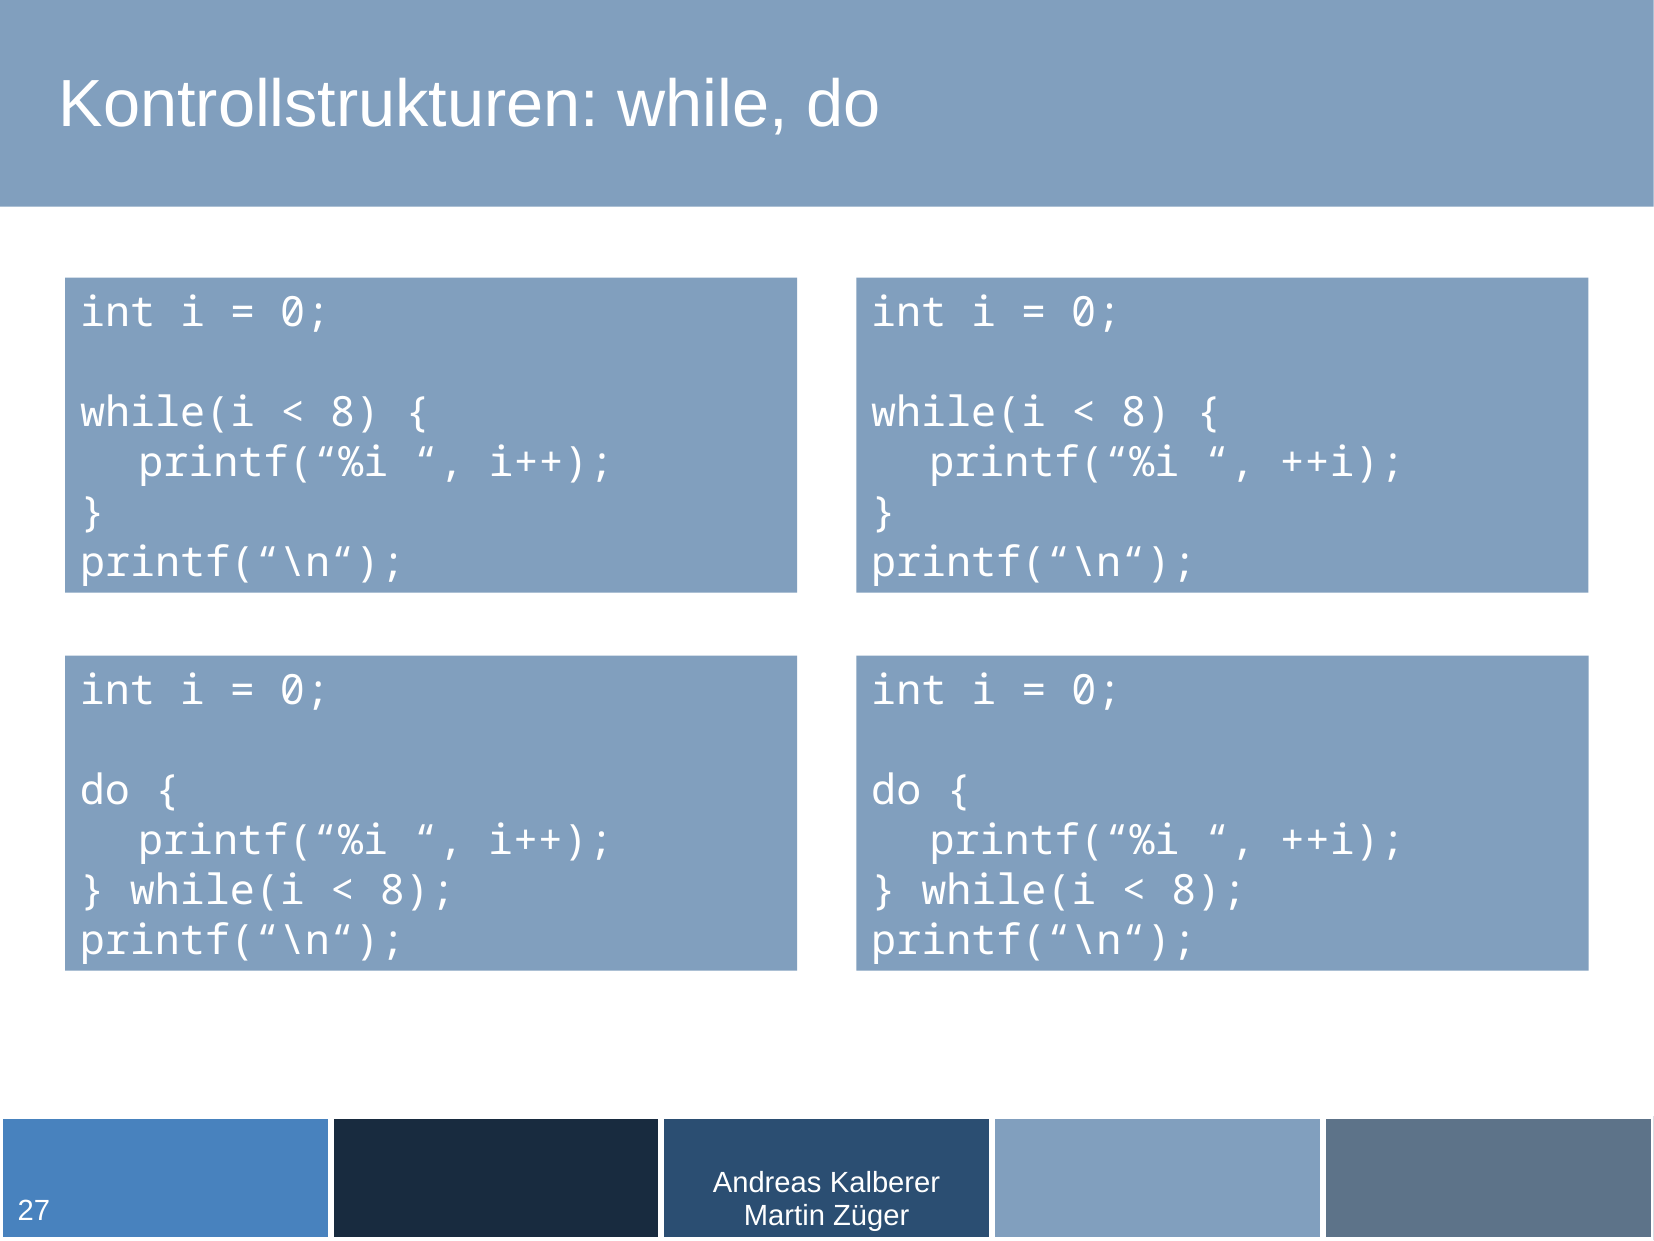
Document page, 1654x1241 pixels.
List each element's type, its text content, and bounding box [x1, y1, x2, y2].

text_box int i = 0; do { printf(“%i “, i++); } while(i < 8); printf(“\n“); [65, 655, 798, 971]
text_box int i = 0; while(i < 8) { printf(“%i “, i++); } printf(“\n“); [65, 277, 798, 593]
text_box int i = 0; do { printf(“%i “, ++i); } while(i < 8); printf(“\n“); [856, 655, 1589, 971]
title Kontrollstrukturen: while, do [59, 29, 1595, 178]
text_box int i = 0; while(i < 8) { printf(“%i “, ++i); } printf(“\n“); [856, 277, 1589, 593]
